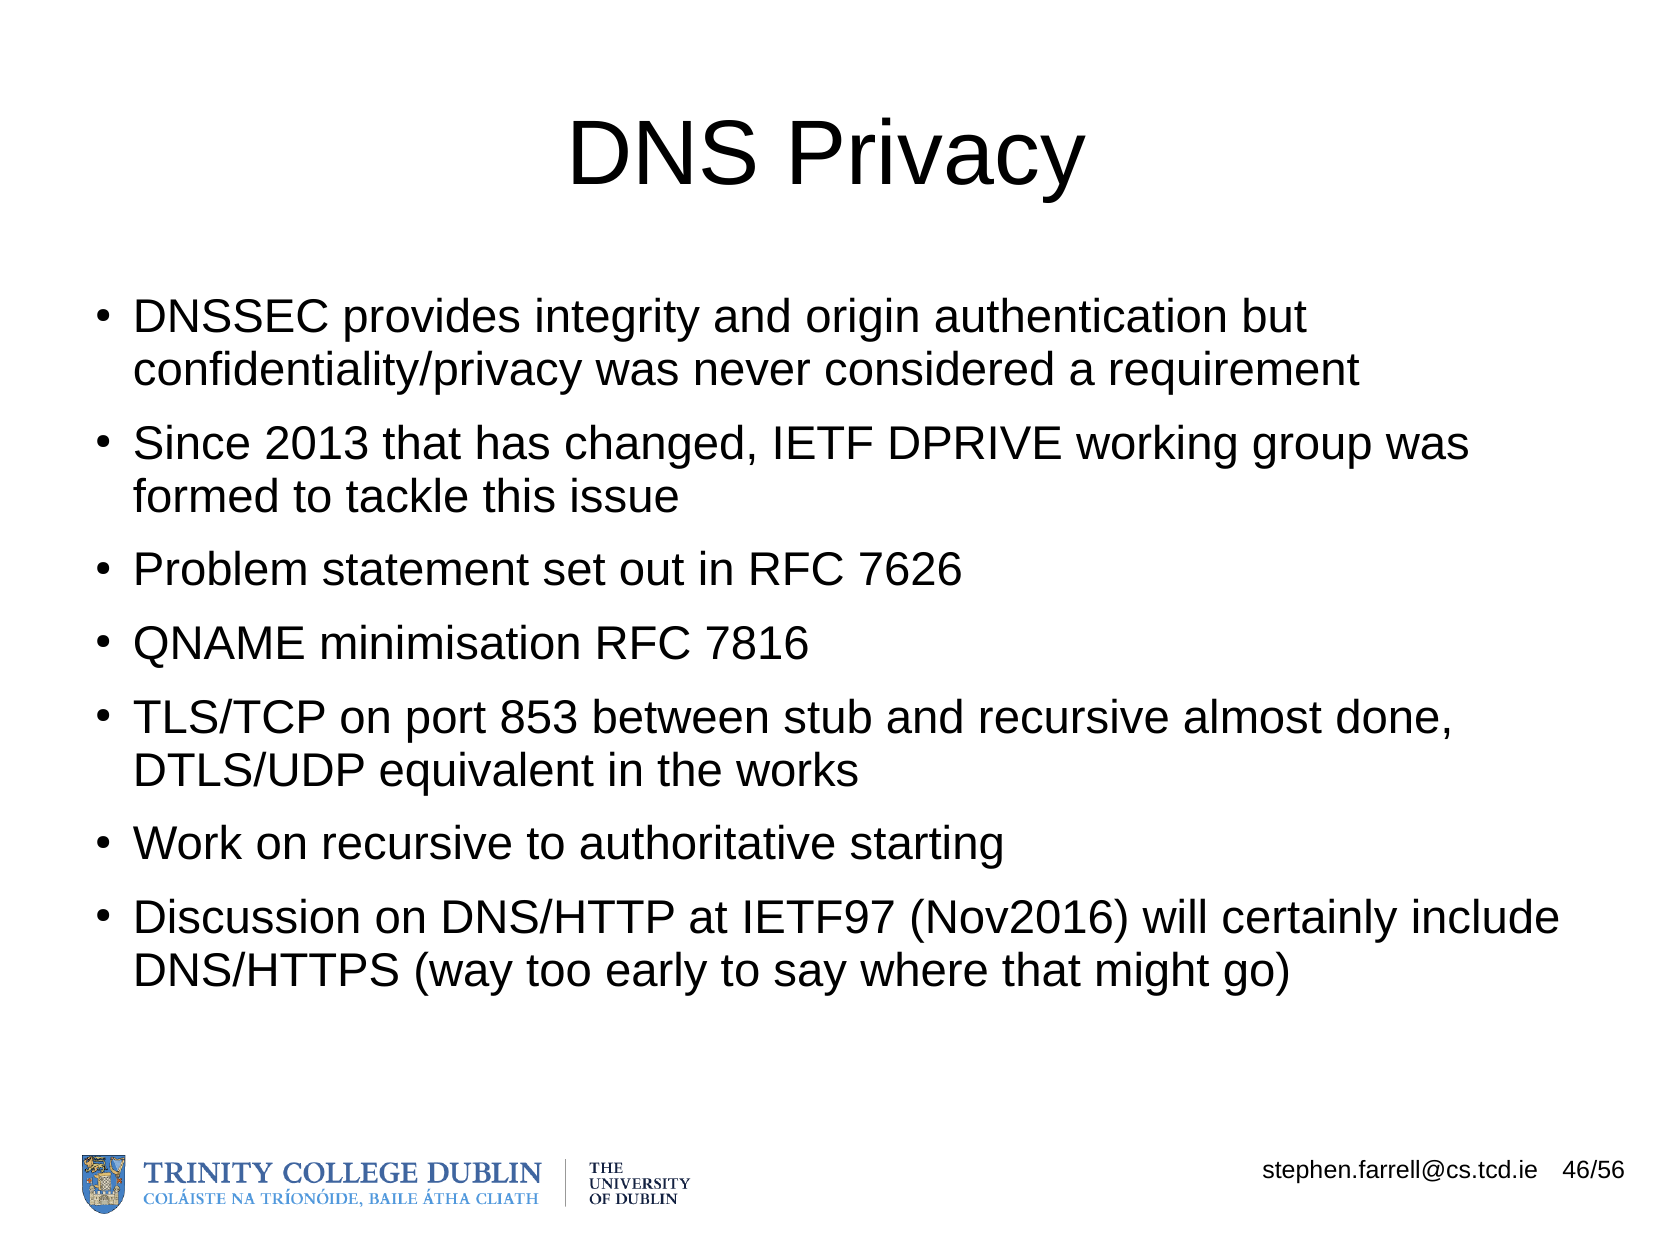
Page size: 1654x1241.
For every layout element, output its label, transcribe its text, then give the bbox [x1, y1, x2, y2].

title DNS Privacy [82, 49, 1571, 257]
picture [82, 1155, 694, 1214]
list DNSSEC provides integrity and origin authentication but confidentiality/privacy was never considered a requirement Since 2013 that has changed, IETF DPRIVE working group was formed to tackle this issue Problem statement set out in RFC 7626 QNAME minimisation RFC 7816 TLS/TCP on port 853 between stub and recursive almost done, DTLS/UDP equivalent in the works Work on recursive to authoritative starting Discussion on DNS/HTTP at IETF97 (Nov2016) will certainly include DNS/HTTPS (way too early to say where that might go) [82, 290, 1571, 1010]
